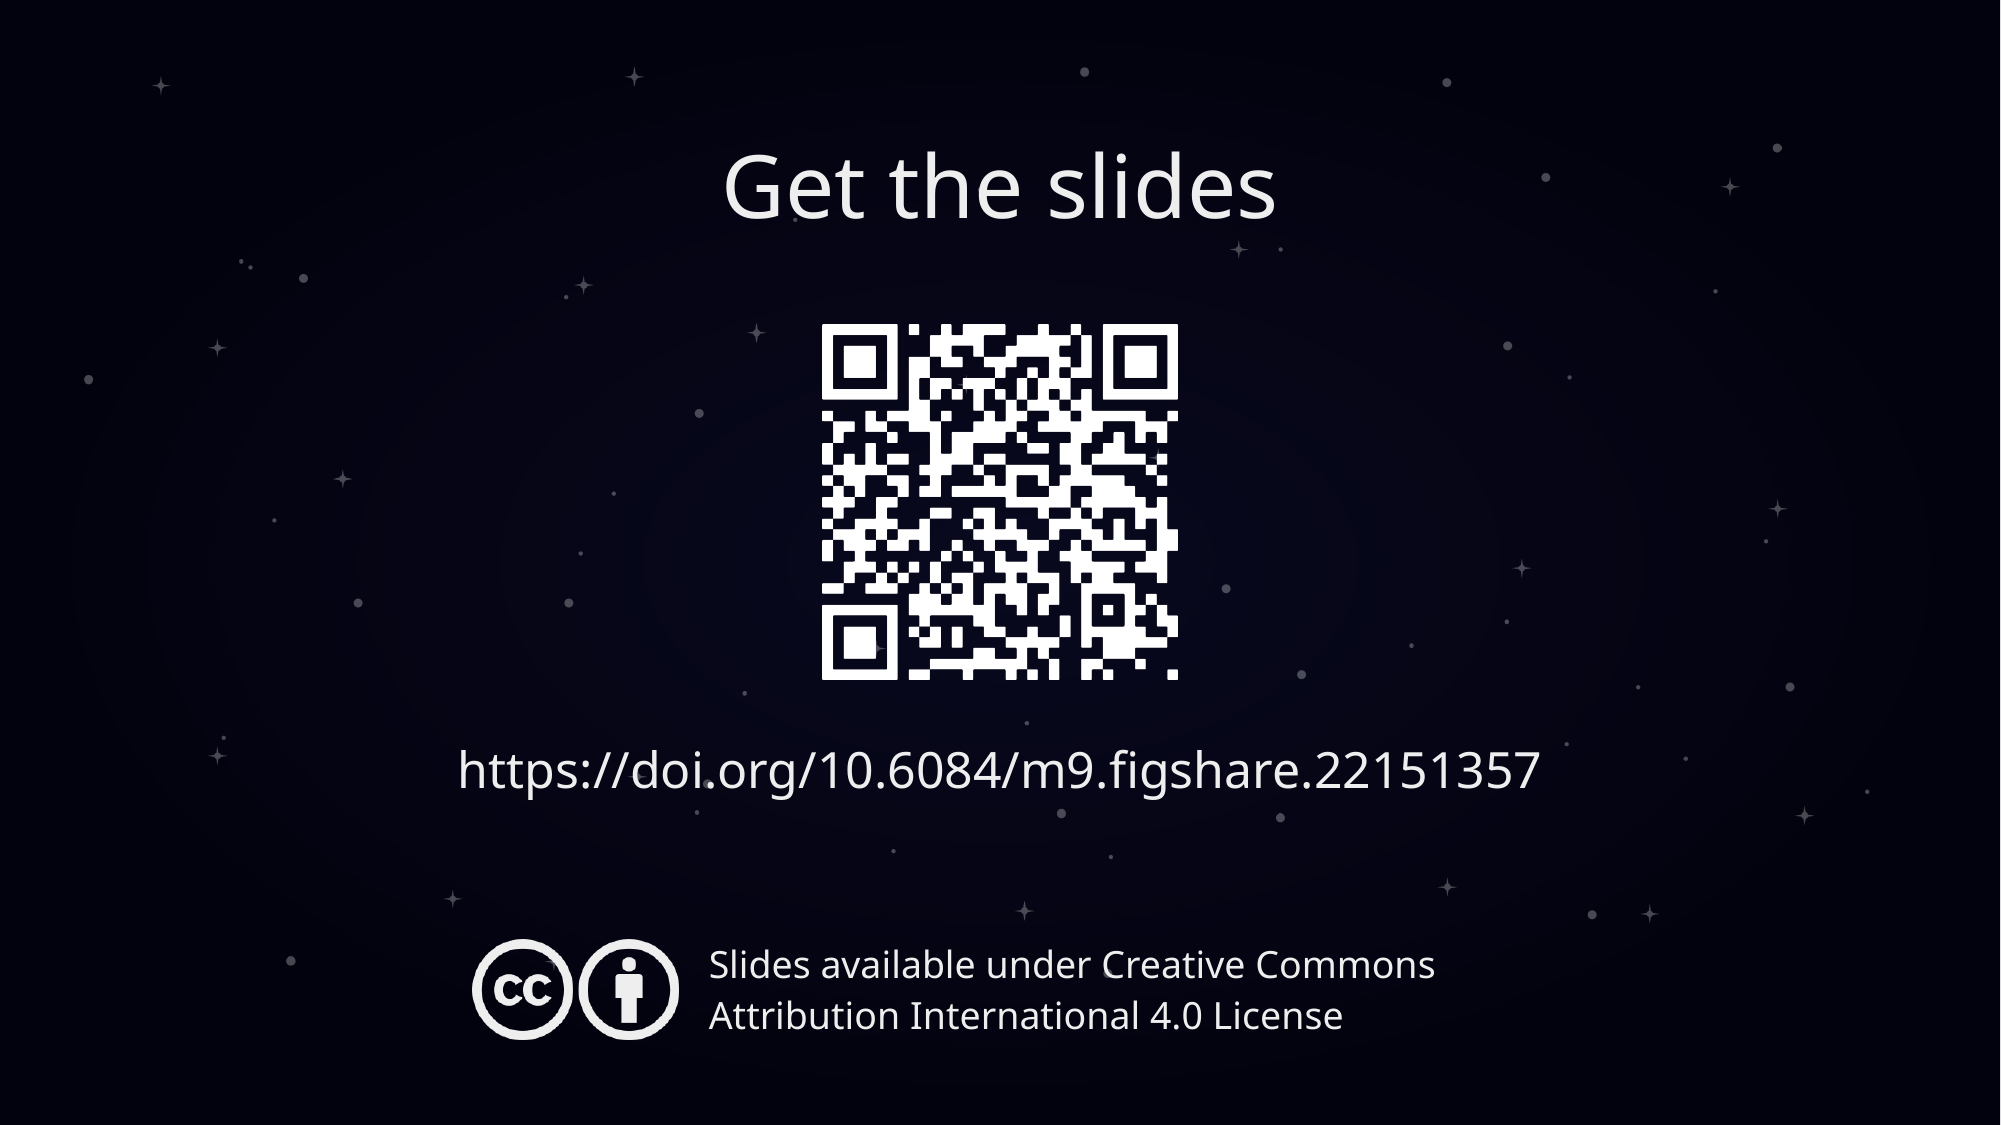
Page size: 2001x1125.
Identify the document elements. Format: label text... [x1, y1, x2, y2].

title https://doi.org/10.6084/m9.figshare.22151357 [100, 675, 1901, 864]
title Slides available under Creative Commons Attribution International 4.0 License [708, 915, 1506, 1063]
title Get the slides [100, 90, 1901, 279]
picture [0, 0, 2001, 1125]
